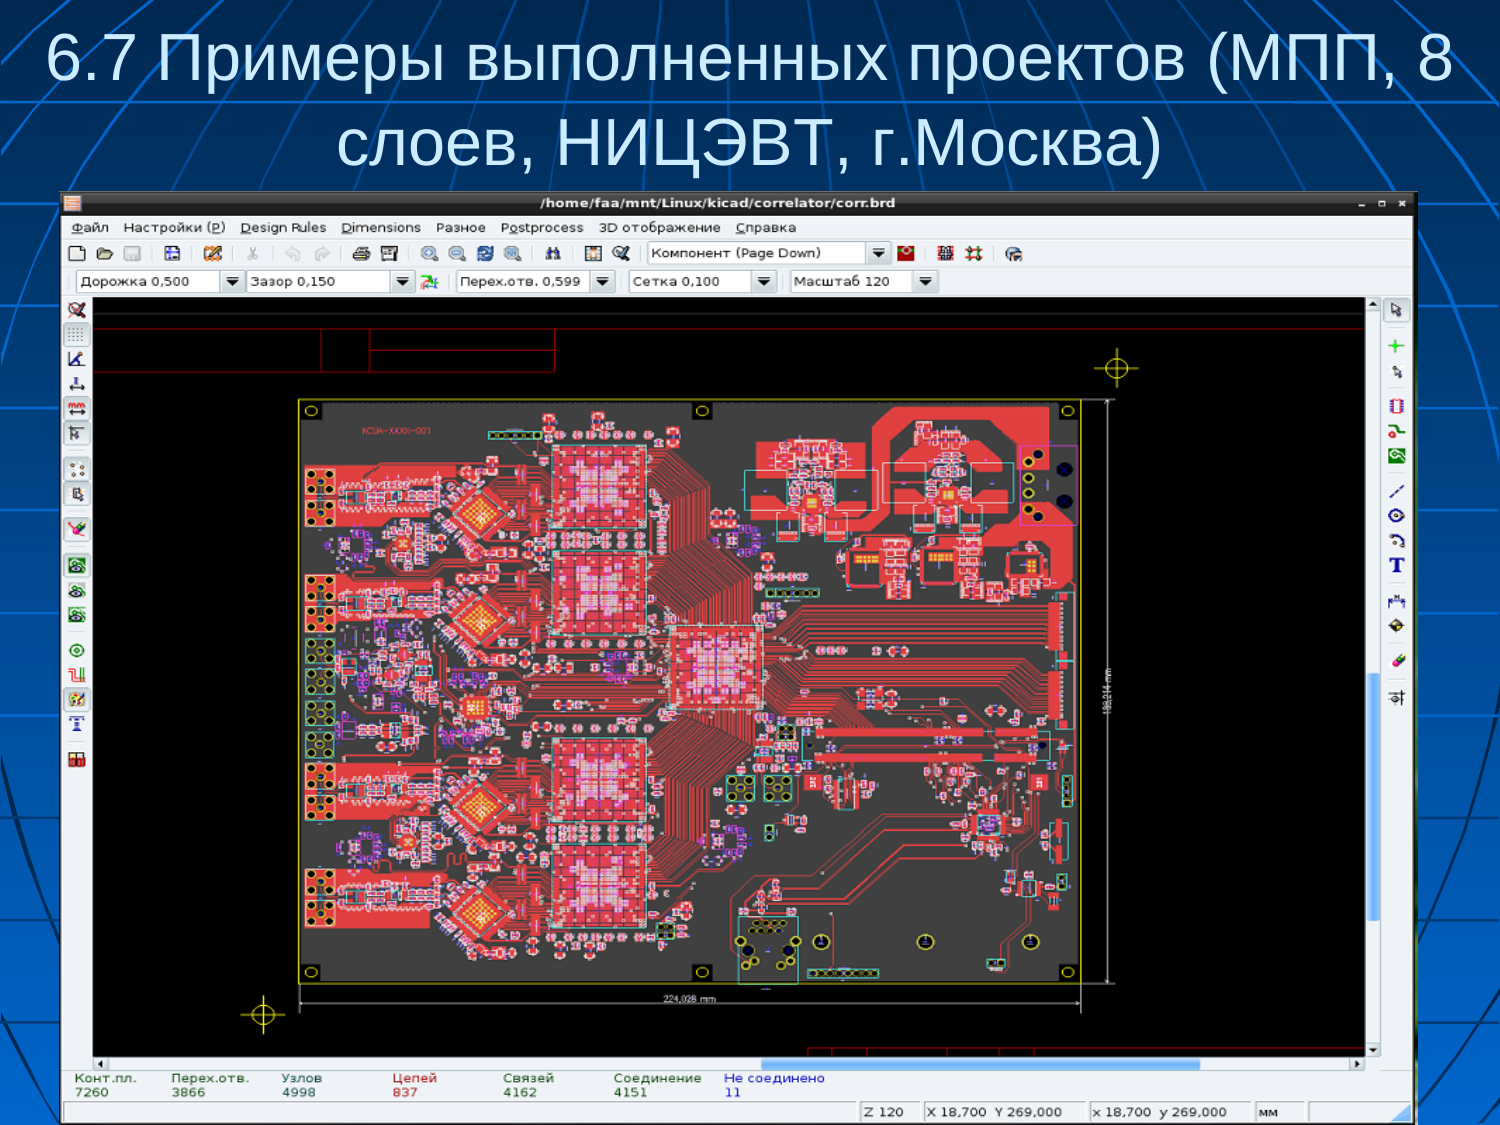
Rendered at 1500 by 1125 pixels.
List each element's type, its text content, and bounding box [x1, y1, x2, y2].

text_box 6.7 Примеры выполненных проектов (МПП, 8 слоев, НИЦЭВТ, г.Москва) [0, 0, 1500, 178]
picture [59, 191, 1418, 1125]
